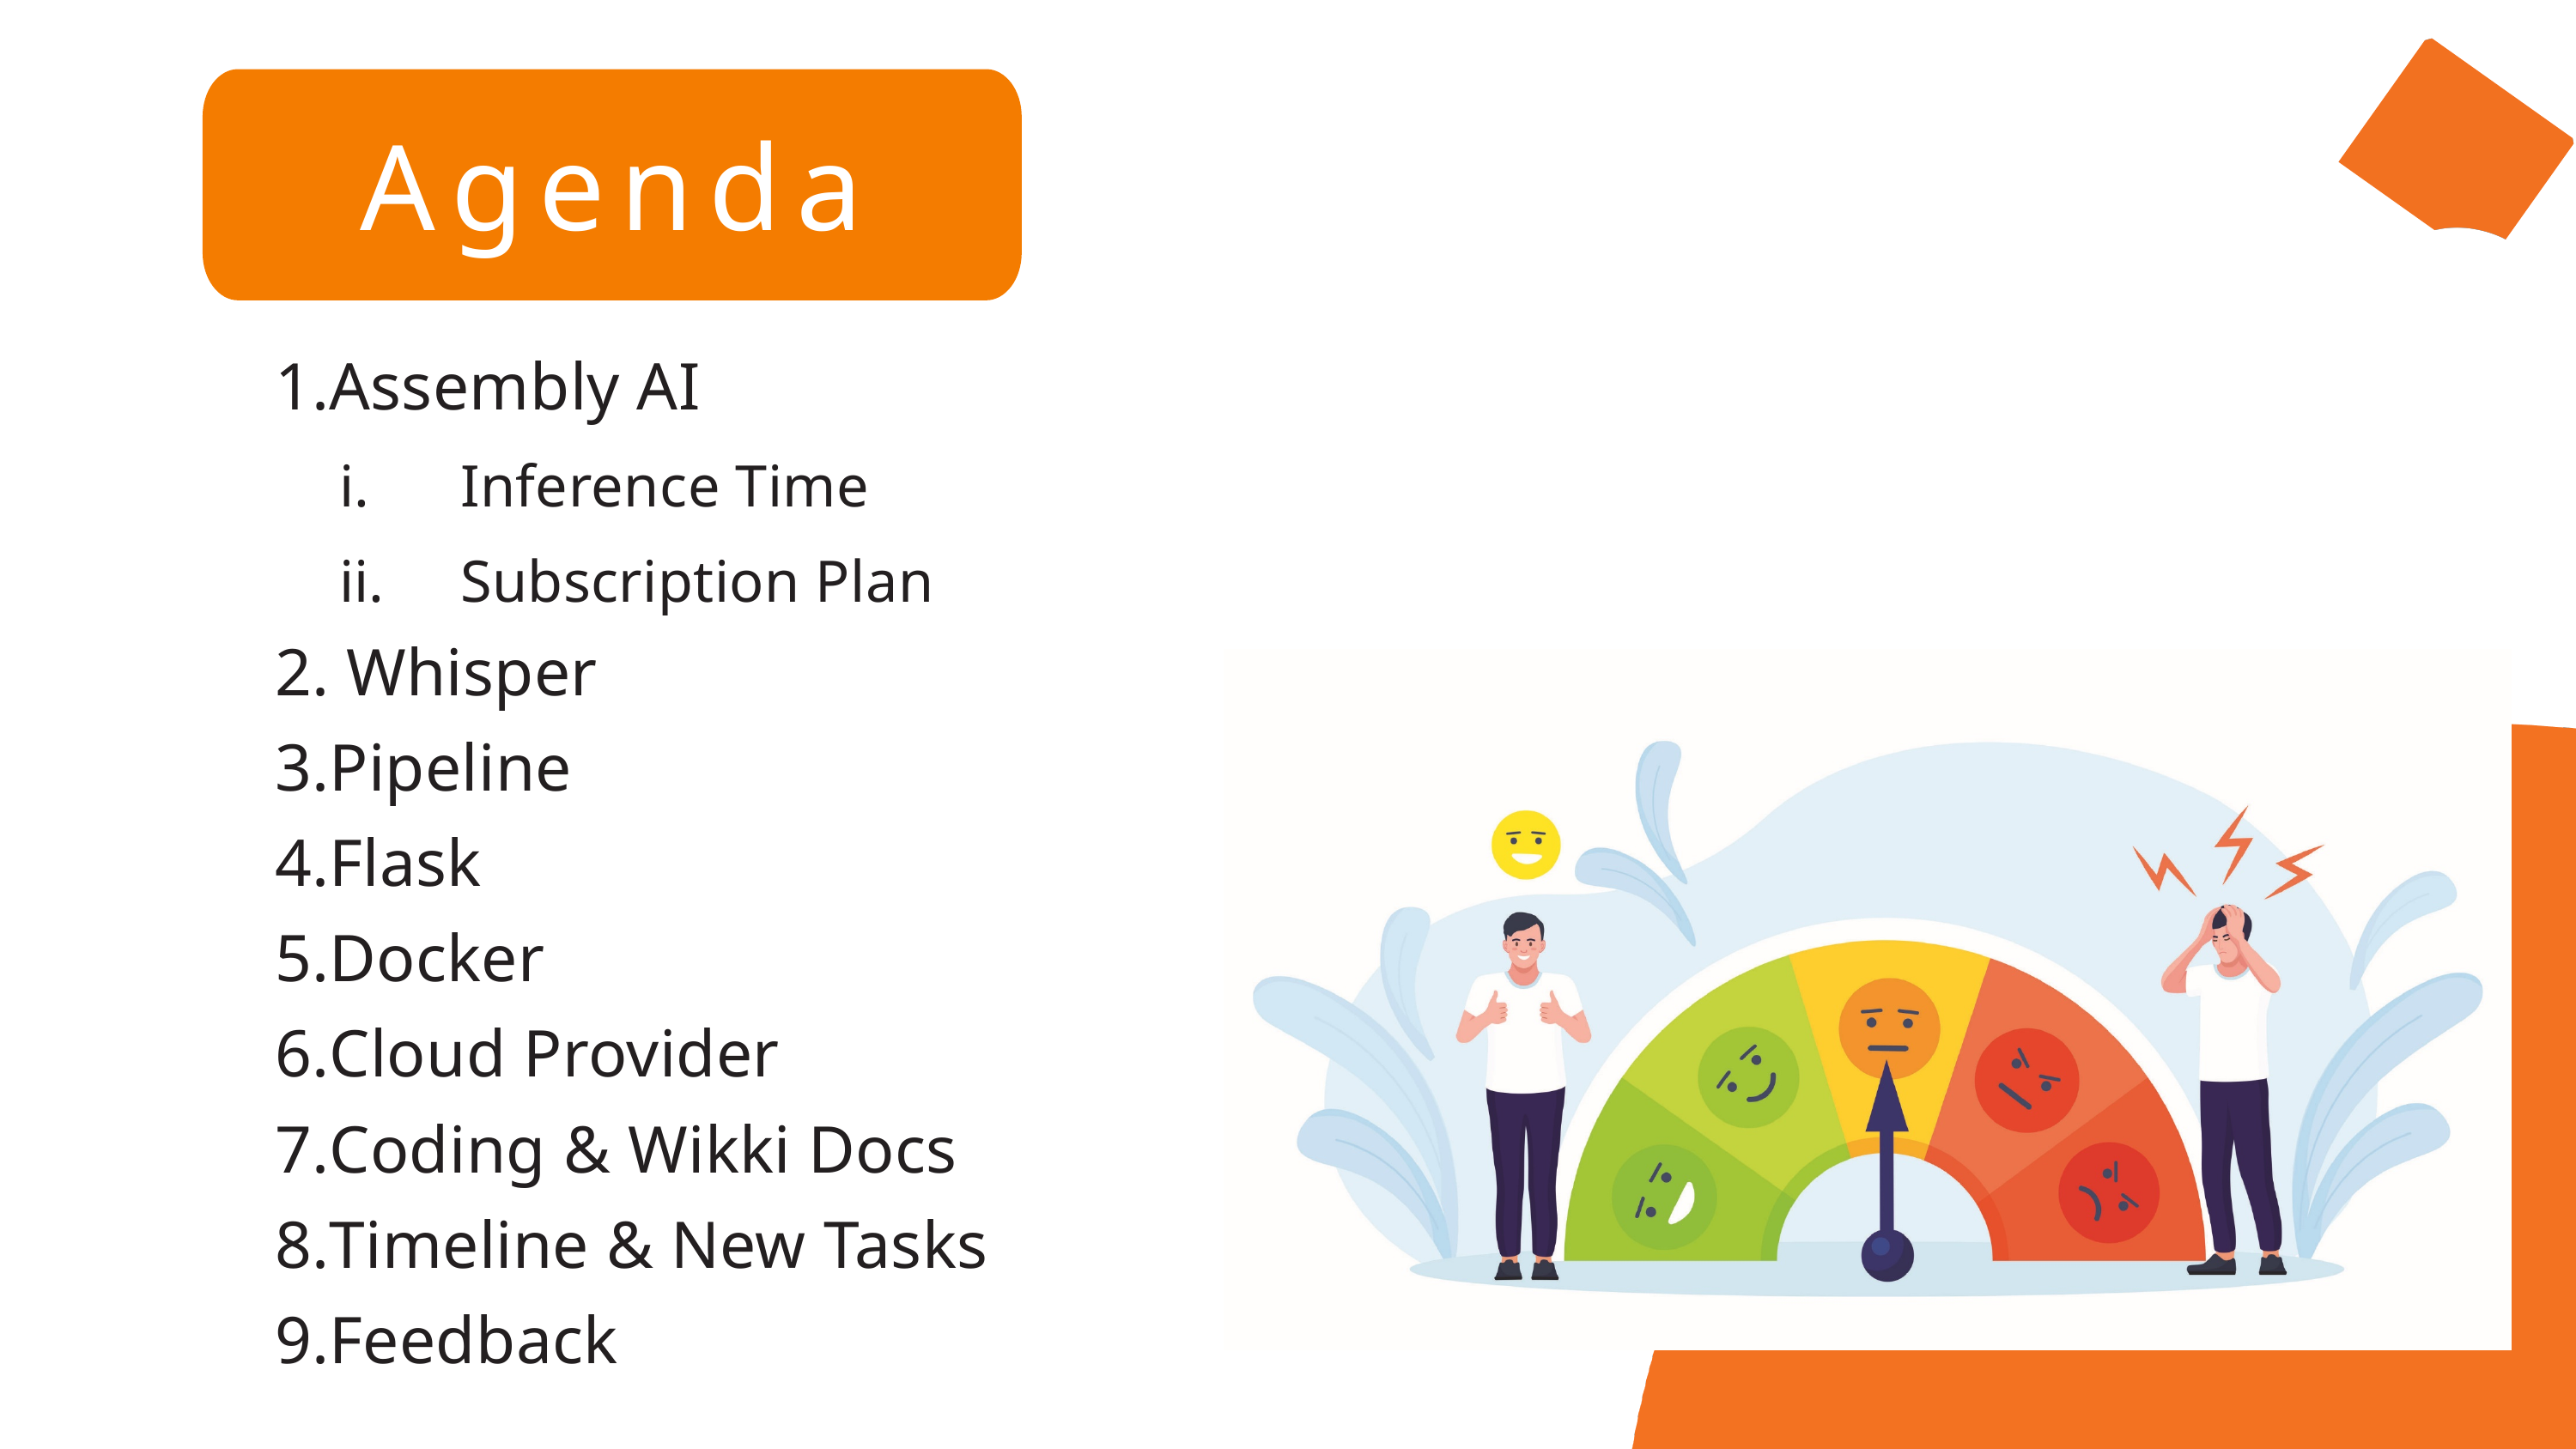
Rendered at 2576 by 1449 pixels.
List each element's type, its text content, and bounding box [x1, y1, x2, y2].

text_box [2338, 35, 2576, 267]
text_box Assembly AI Inference Time Subscription Plan Whisper Pipeline Flask Docker Cloud Provider Coding & Wikki Docs Timeline & New Tasks Feedback [225, 327, 1256, 1377]
picture [1224, 649, 2512, 1350]
text_box Agenda [202, 35, 1022, 373]
text_box [1620, 724, 2576, 1449]
